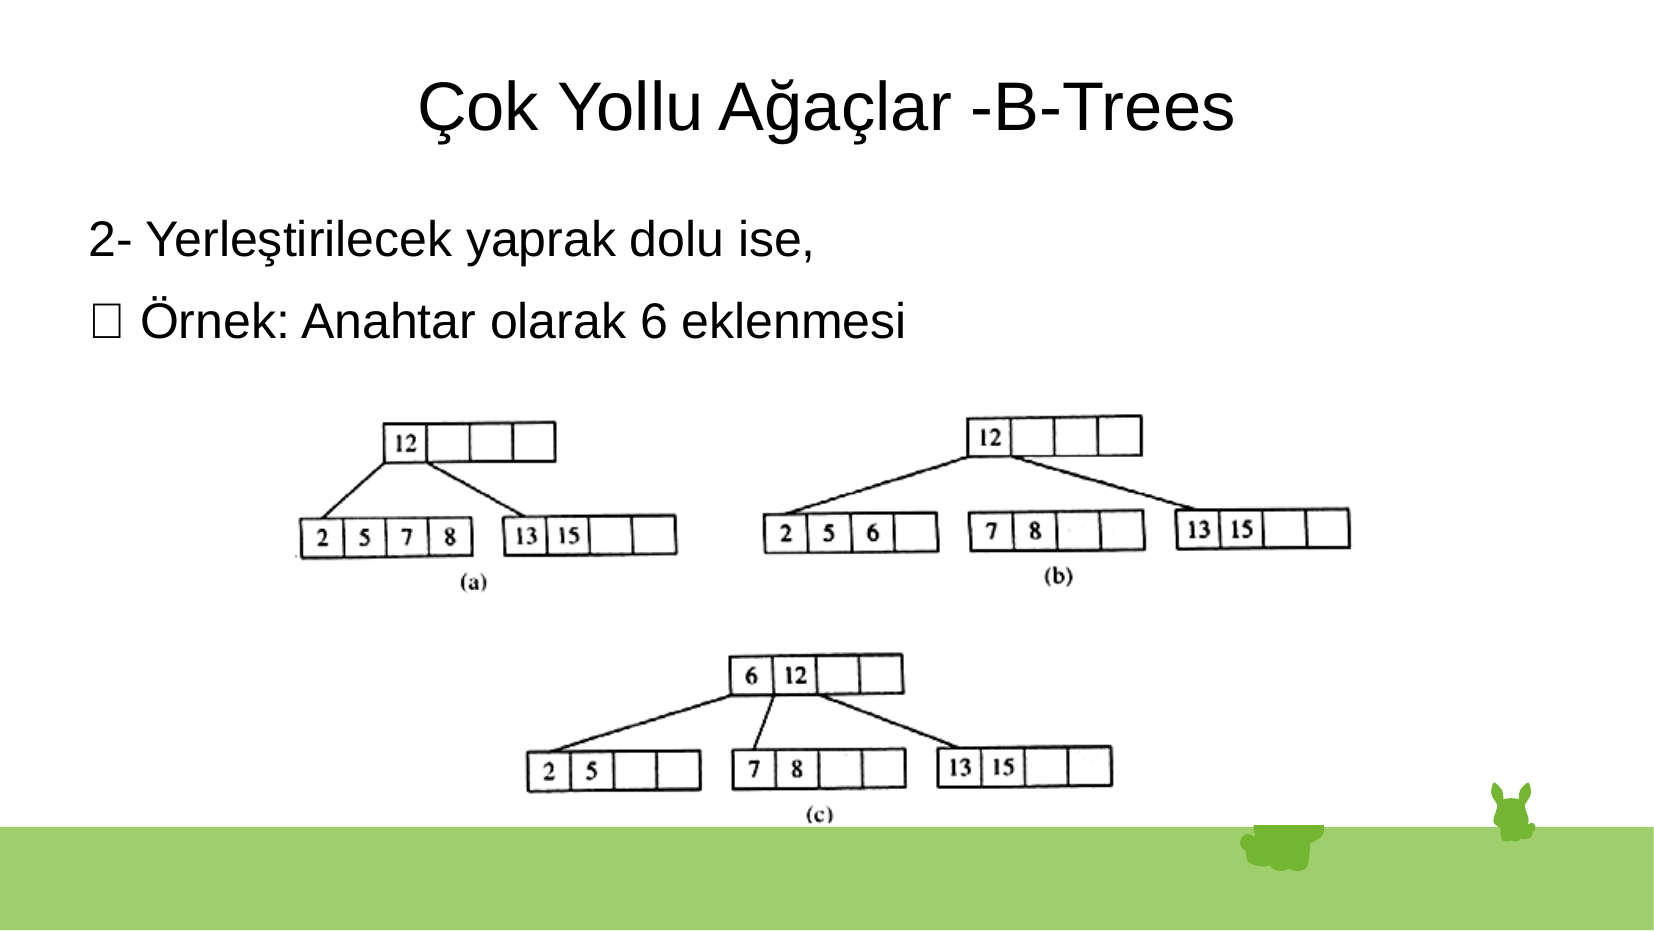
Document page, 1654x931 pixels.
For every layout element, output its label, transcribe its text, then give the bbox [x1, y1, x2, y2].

picture [294, 410, 1359, 826]
list 2- Yerleştirilecek yaprak dolu ise,  Örnek: Anahtar olarak 6 eklenmesi [88, 206, 1565, 826]
title Çok Yollu Ağaçlar -B-Trees [88, 29, 1565, 178]
